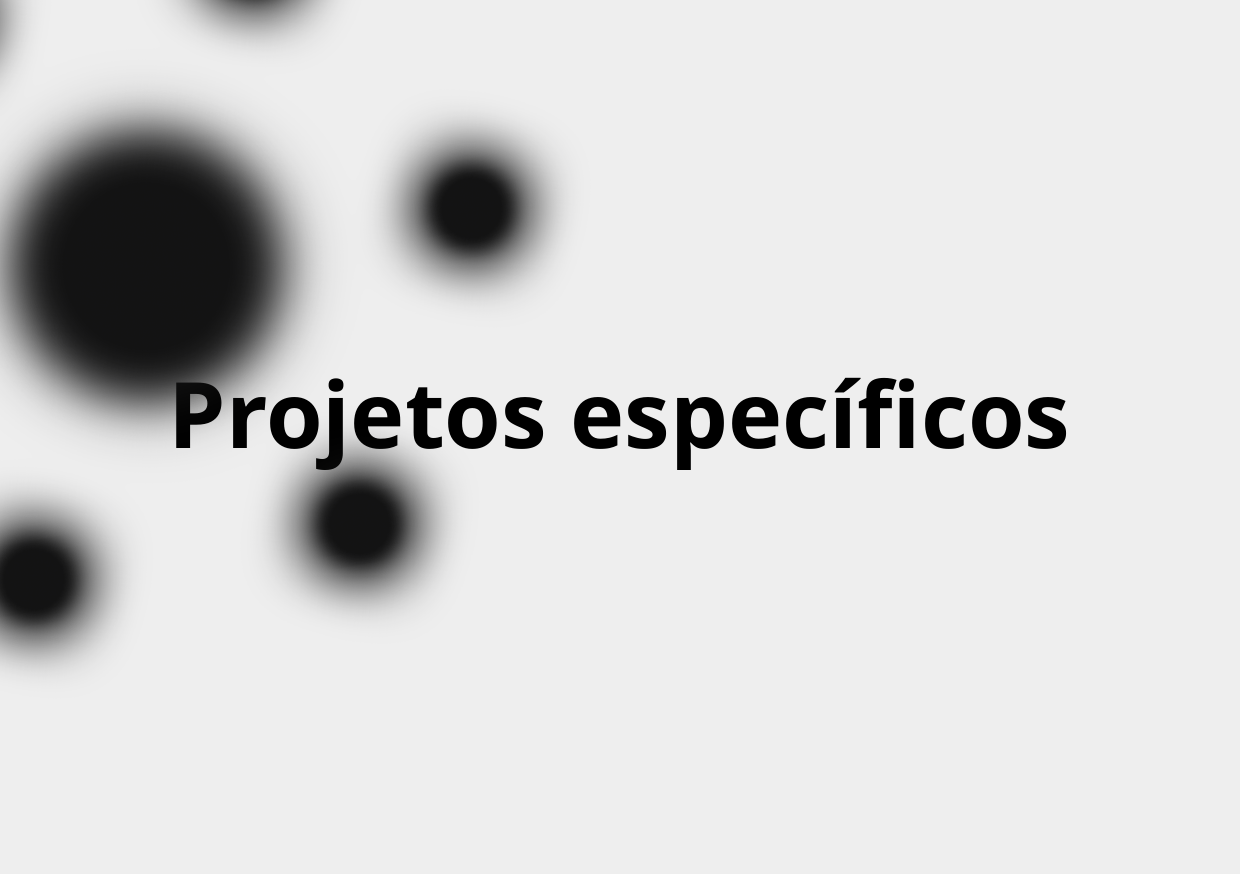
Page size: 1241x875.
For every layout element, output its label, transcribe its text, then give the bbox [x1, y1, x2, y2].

picture [0, 0, 591, 700]
title Projetos específicos [591, 317, 1099, 510]
